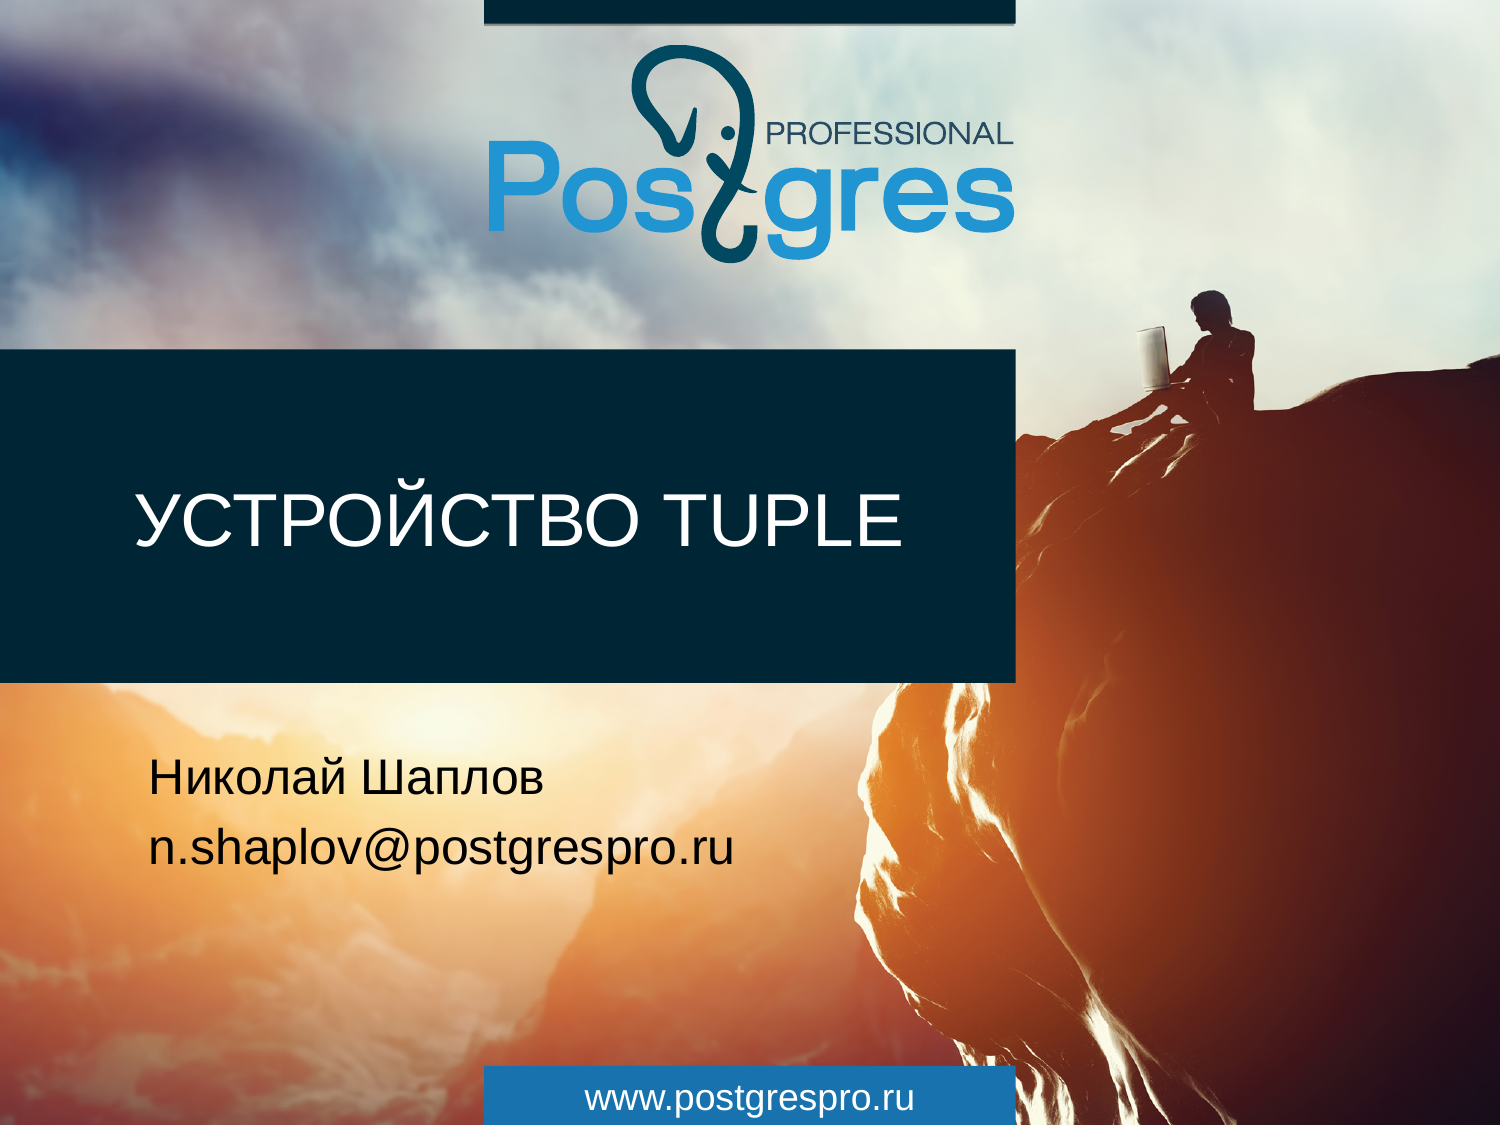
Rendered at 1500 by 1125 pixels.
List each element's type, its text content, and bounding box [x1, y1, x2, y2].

title Устройство Tuple [0, 349, 1016, 683]
picture [0, 0, 1500, 1125]
subtitle Николай Шаплов n.shaplov@postgrespro.ru [134, 736, 1016, 955]
